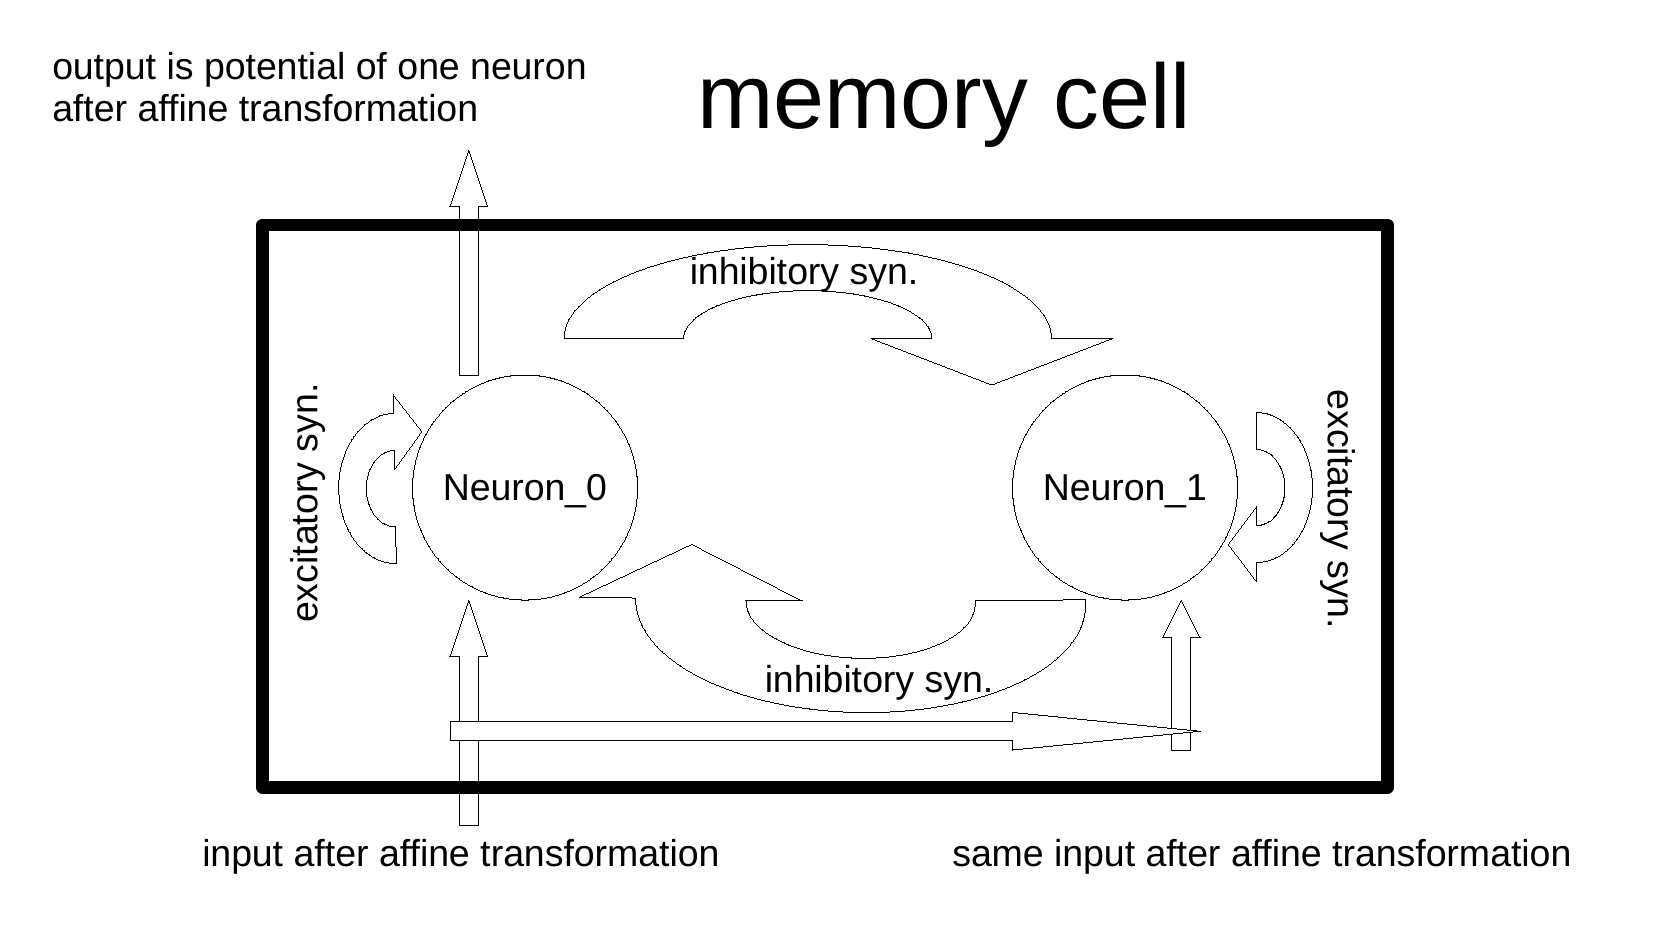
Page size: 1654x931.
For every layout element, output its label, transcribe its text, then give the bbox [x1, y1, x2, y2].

text_box input after affine transformation [187, 825, 826, 931]
text_box output is potential of one neuron after affine transformation [37, 37, 1238, 263]
text_box same input after affine transformation [937, 825, 1654, 931]
title memory cell [200, 19, 1654, 175]
text_box [262, 224, 1388, 788]
